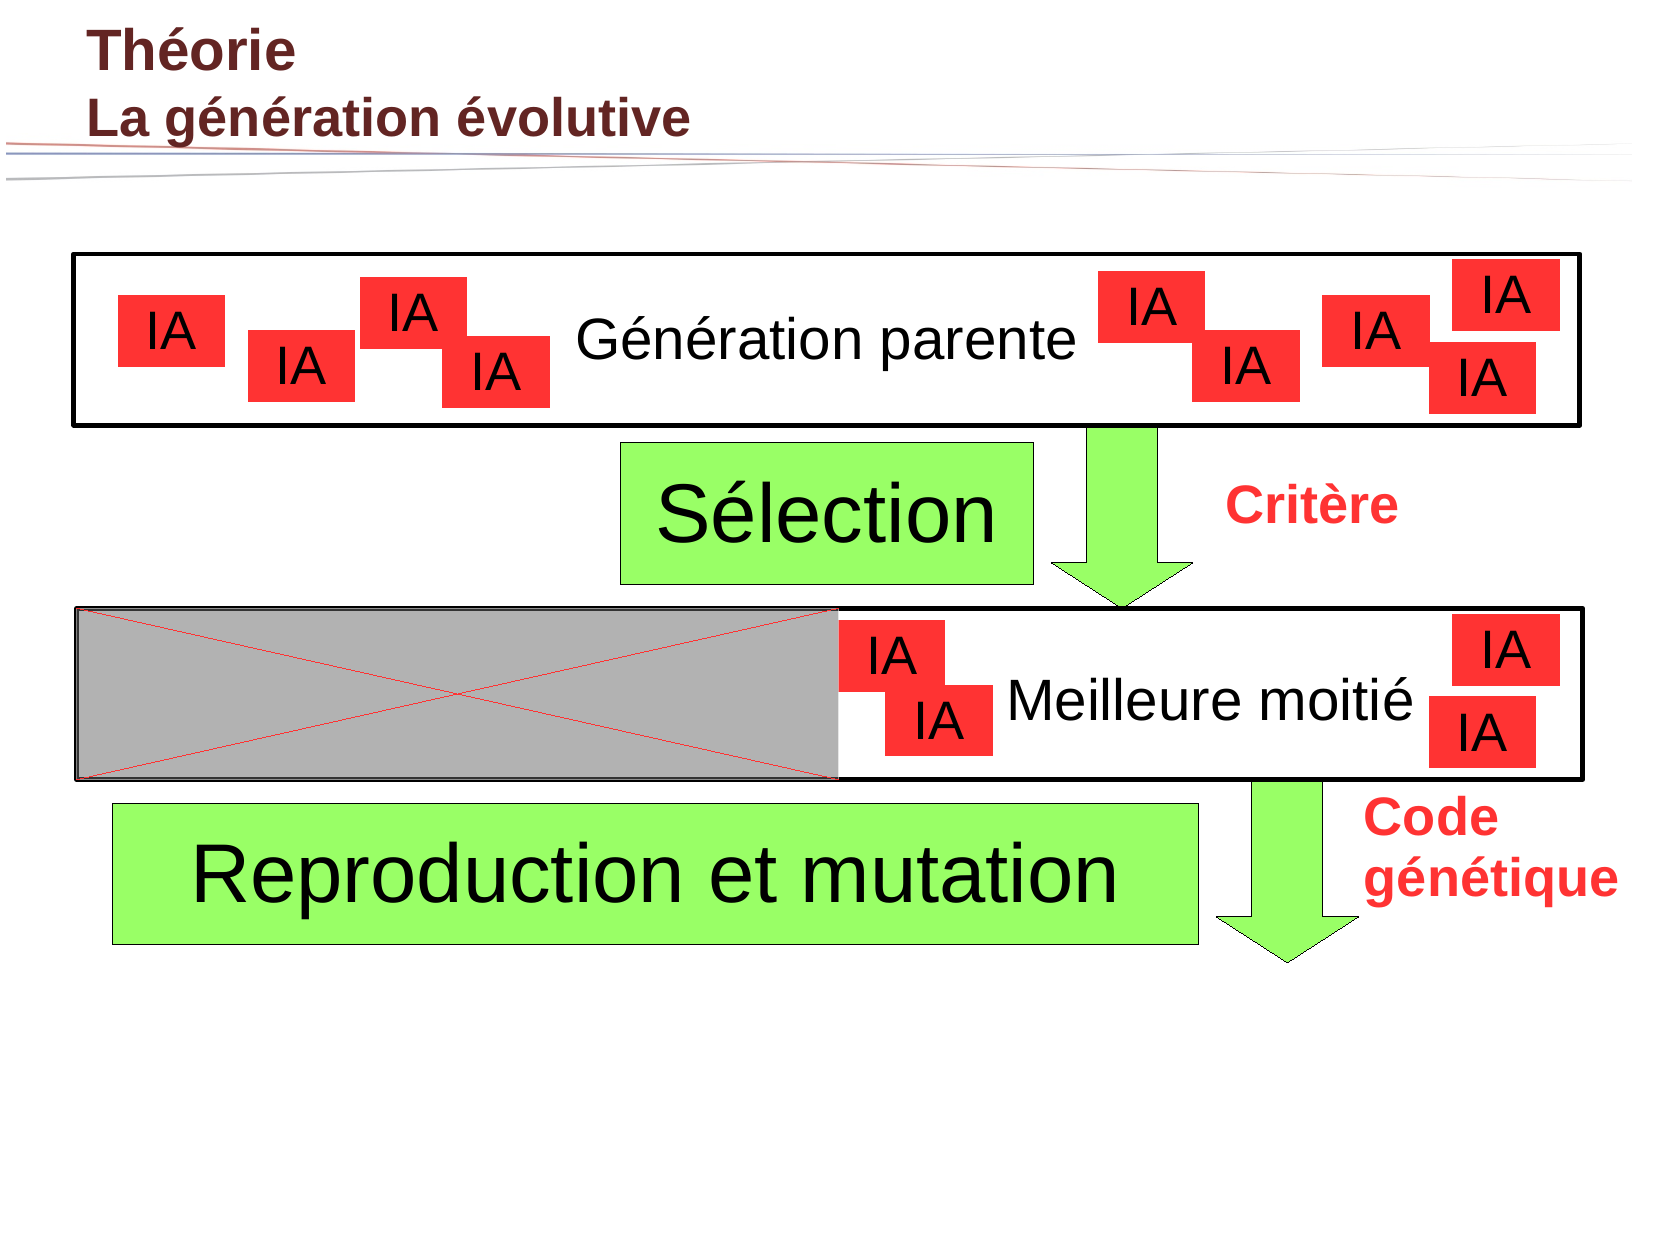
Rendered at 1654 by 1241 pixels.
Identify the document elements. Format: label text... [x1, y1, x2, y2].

text_box Code génétique [1348, 779, 1604, 921]
text_box [1051, 426, 1193, 608]
text_box Reproduction et mutation [112, 803, 1199, 945]
text_box Critère [1210, 467, 1410, 546]
text_box IA [1098, 271, 1205, 343]
text_box IA [1429, 696, 1536, 768]
text_box IA [1452, 614, 1560, 686]
text_box IA [442, 336, 550, 408]
text_box [1216, 792, 1352, 963]
text_box Sélection [620, 442, 1034, 585]
text_box Génération parente [73, 253, 1580, 426]
text_box IA [118, 295, 225, 367]
text_box [76, 608, 838, 780]
text_box IA [360, 277, 467, 349]
text_box IA [1452, 259, 1560, 331]
text_box IA [1192, 330, 1300, 402]
text_box IA [248, 330, 355, 402]
title Théorie La génération évolutive [0, 11, 780, 130]
text_box IA [1322, 295, 1430, 367]
text_box Meilleure moitié [838, 608, 1583, 792]
text_box IA [1429, 342, 1536, 414]
picture [6, 133, 1632, 208]
